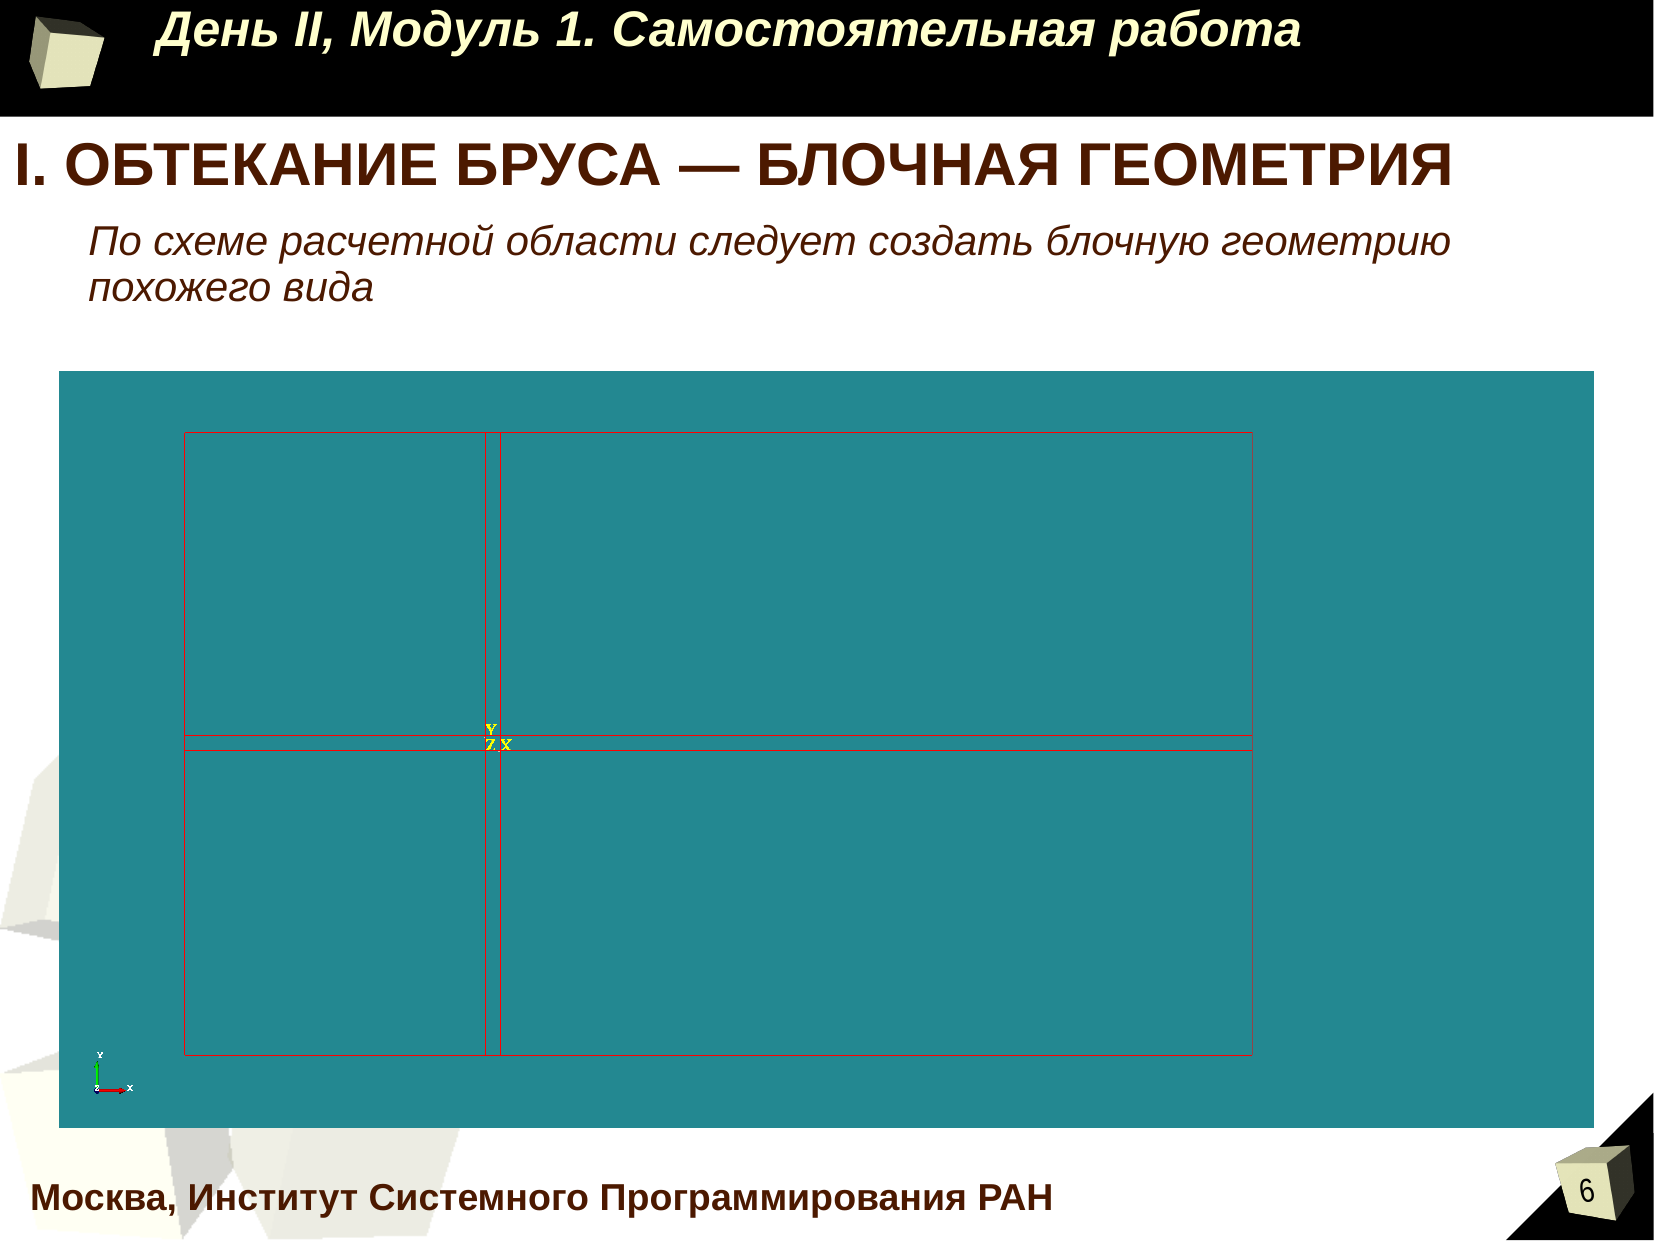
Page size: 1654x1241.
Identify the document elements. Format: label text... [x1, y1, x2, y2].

text_box По схеме расчетной области следует создать блочную геометрию похожего вида [73, 210, 1595, 355]
text_box I. ОБТЕКАНИЕ БРУСА — БЛОЧНАЯ ГЕОМЕТРИЯ [0, 122, 1654, 213]
picture [464, 1193, 472, 1198]
picture [0, 371, 1594, 1241]
